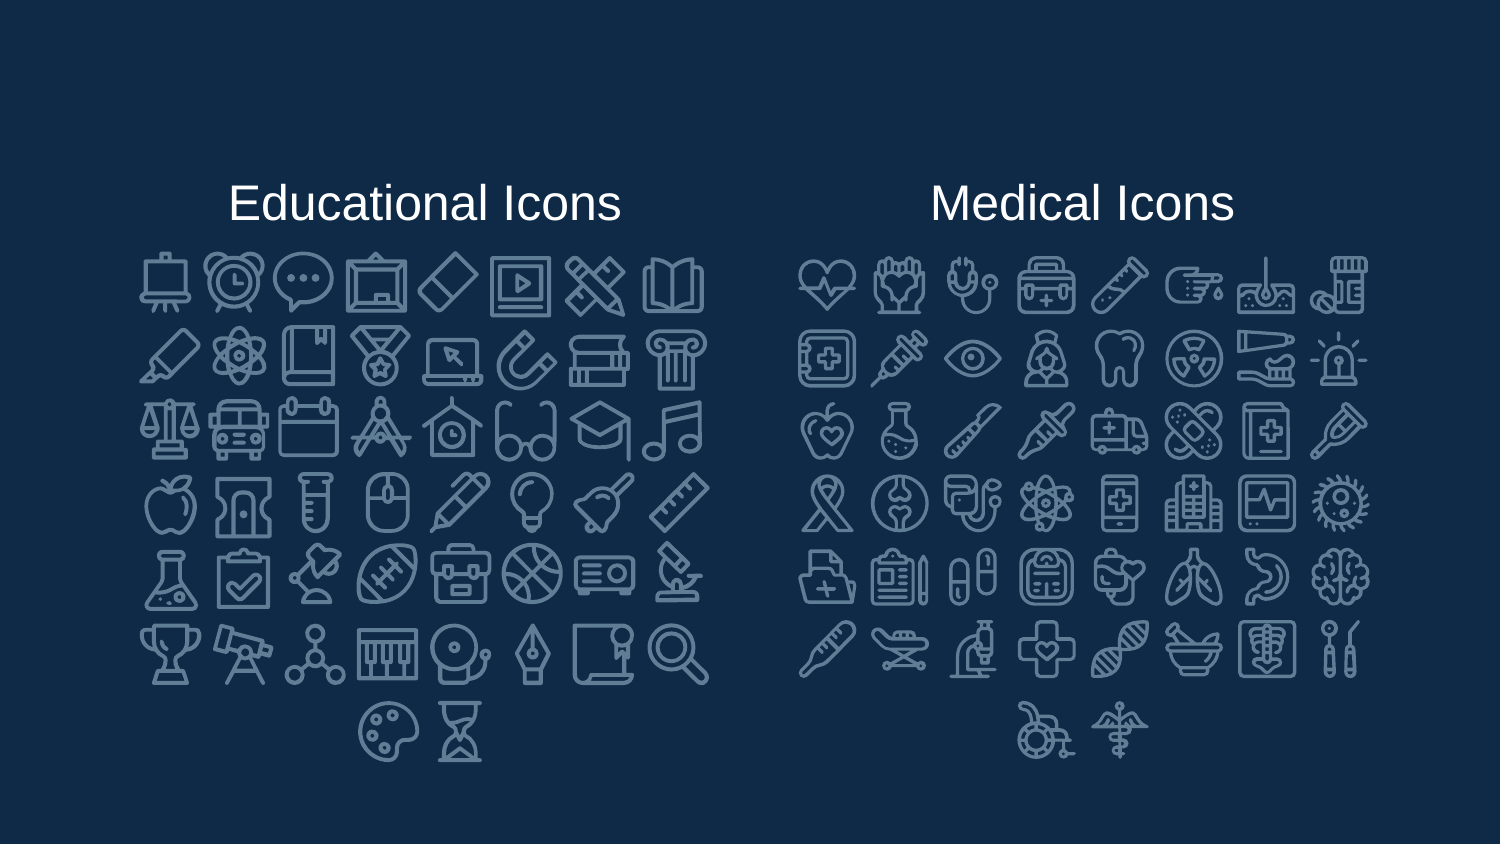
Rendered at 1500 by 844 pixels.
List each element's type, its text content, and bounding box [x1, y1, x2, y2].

text_box [573, 472, 635, 534]
text_box [284, 623, 346, 685]
text_box [949, 557, 970, 606]
text_box [288, 542, 342, 605]
text_box [1094, 329, 1145, 388]
text_box [1320, 345, 1358, 386]
text_box [515, 623, 551, 686]
text_box [870, 547, 915, 606]
text_box [870, 329, 929, 388]
text_box [1090, 407, 1149, 455]
text_box [1238, 474, 1297, 533]
text_box [572, 623, 635, 686]
text_box [358, 701, 420, 763]
text_box [1017, 620, 1076, 679]
text_box [1237, 353, 1296, 388]
text_box [1309, 401, 1368, 460]
text_box [801, 474, 854, 533]
text_box [345, 251, 408, 313]
text_box [350, 395, 412, 458]
text_box [1309, 256, 1368, 315]
text_box [568, 334, 630, 387]
text_box [642, 257, 704, 314]
text_box [215, 476, 272, 539]
text_box [139, 327, 201, 384]
text_box [1237, 329, 1296, 354]
text_box [297, 472, 334, 534]
text_box [943, 402, 1002, 459]
text_box [1311, 547, 1370, 606]
text_box [278, 396, 339, 458]
text_box [144, 474, 197, 535]
text_box [203, 251, 265, 313]
text_box [800, 402, 854, 460]
text_box [1213, 286, 1224, 301]
text_box [655, 540, 703, 603]
text_box [430, 543, 492, 604]
text_box [365, 472, 410, 533]
text_box [1165, 266, 1224, 304]
text_box [1344, 620, 1360, 679]
title Educational Icons [139, 155, 711, 235]
text_box [649, 472, 710, 534]
text_box [1017, 401, 1076, 460]
text_box [1101, 474, 1139, 533]
text_box [1238, 620, 1297, 679]
text_box [1020, 474, 1075, 533]
text_box [1165, 329, 1224, 388]
text_box [1311, 474, 1370, 533]
text_box [1017, 256, 1076, 315]
text_box [1237, 283, 1296, 315]
text_box [569, 400, 631, 462]
text_box [949, 620, 997, 679]
text_box [429, 471, 491, 534]
text_box [1261, 256, 1272, 301]
text_box [490, 256, 552, 318]
text_box [1024, 329, 1069, 388]
text_box [1242, 401, 1290, 460]
text_box [496, 329, 558, 391]
text_box [873, 256, 926, 315]
text_box [871, 627, 930, 671]
text_box [918, 554, 929, 606]
text_box [495, 400, 557, 462]
text_box [144, 549, 199, 611]
text_box [1093, 547, 1146, 606]
text_box [281, 325, 336, 387]
text_box [139, 623, 202, 685]
text_box [1164, 621, 1223, 677]
text_box [798, 620, 857, 679]
text_box [356, 543, 418, 604]
text_box [573, 555, 636, 596]
text_box [1164, 401, 1223, 460]
text_box [1090, 256, 1150, 315]
text_box [1017, 700, 1076, 759]
text_box [645, 329, 708, 391]
text_box [216, 547, 271, 609]
text_box [1309, 358, 1321, 362]
text_box [422, 395, 483, 458]
text_box [417, 251, 479, 313]
text_box [1164, 474, 1223, 533]
text_box [501, 542, 563, 605]
text_box [1318, 339, 1326, 348]
text_box [1019, 547, 1074, 606]
text_box [422, 337, 484, 387]
text_box [350, 325, 411, 387]
text_box [641, 400, 703, 462]
text_box [947, 256, 999, 315]
text_box [1357, 358, 1368, 362]
text_box [430, 623, 492, 685]
text_box [139, 251, 192, 313]
text_box [1090, 620, 1149, 679]
text_box [272, 251, 334, 313]
text_box [880, 401, 919, 460]
text_box [798, 549, 857, 604]
text_box [139, 398, 200, 460]
text_box [870, 474, 929, 533]
text_box [213, 623, 274, 685]
text_box [356, 628, 419, 681]
text_box [1165, 547, 1223, 606]
text_box [564, 255, 626, 317]
text_box [208, 399, 270, 461]
text_box [647, 623, 709, 686]
text_box [437, 700, 482, 763]
text_box [798, 259, 857, 311]
text_box [1245, 547, 1290, 606]
text_box [1091, 701, 1149, 759]
text_box [510, 471, 554, 534]
text_box [976, 547, 997, 596]
text_box [798, 329, 857, 388]
text_box [212, 325, 267, 386]
text_box [1351, 339, 1360, 348]
text_box [943, 474, 1002, 533]
title Medical Icons [797, 155, 1369, 235]
text_box [1321, 619, 1339, 679]
text_box [944, 339, 1002, 378]
text_box [1336, 331, 1341, 342]
